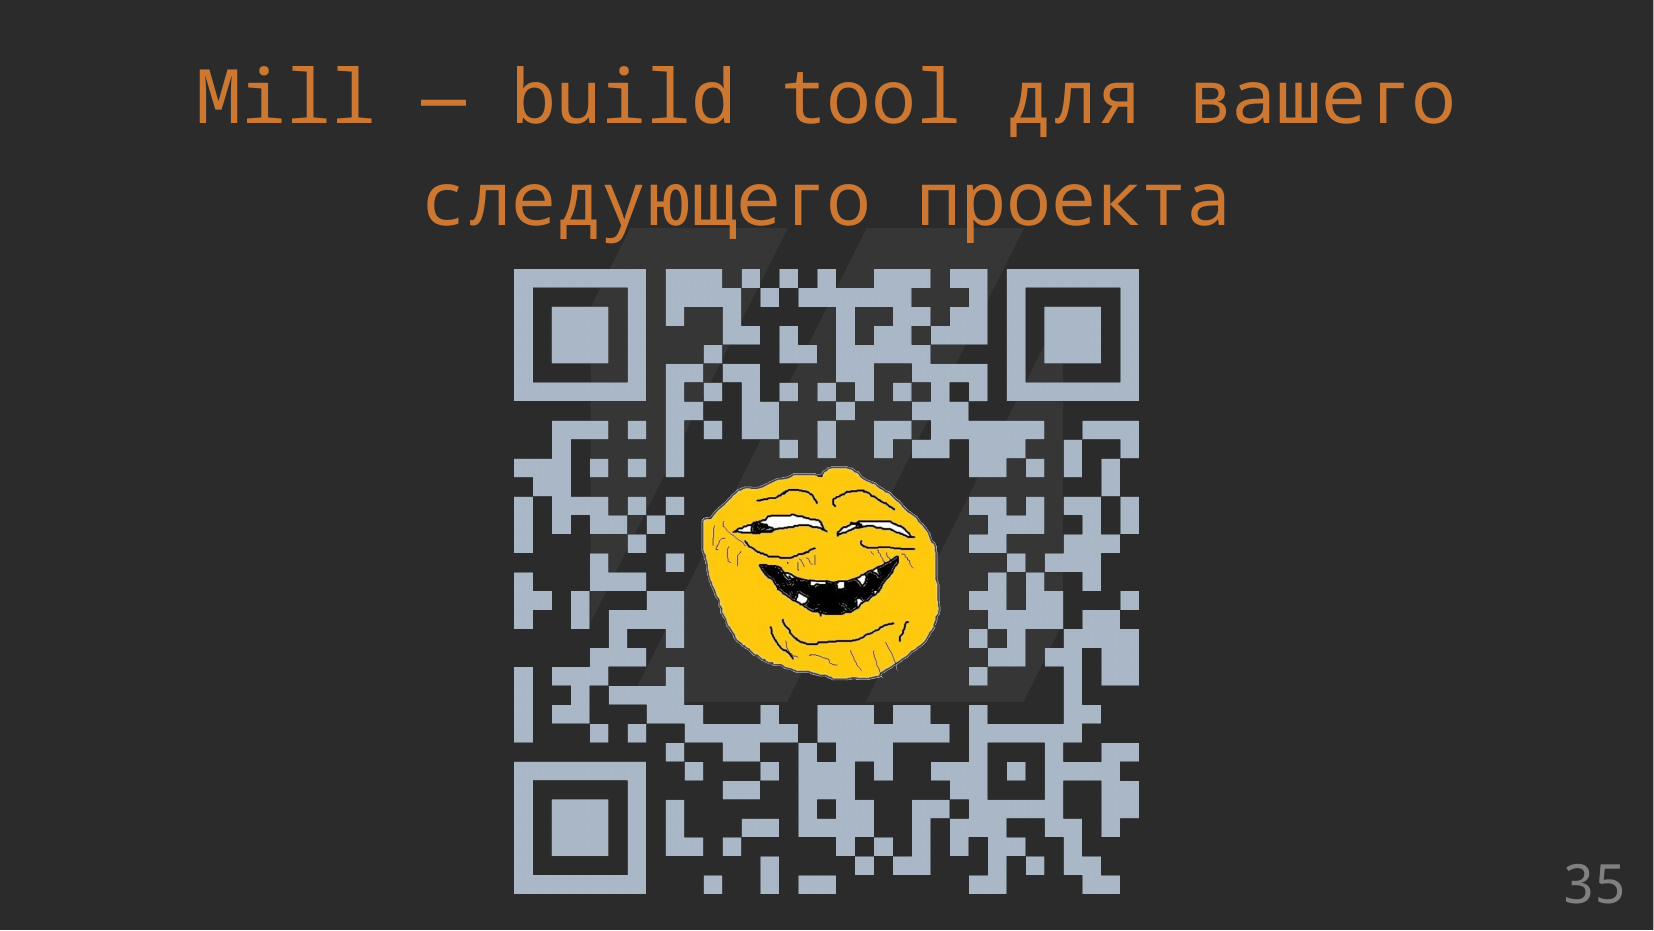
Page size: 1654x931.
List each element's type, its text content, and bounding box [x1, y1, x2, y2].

picture [457, 307, 1196, 931]
text_box Mill — build tool для вашего следующего проекта [23, 35, 1630, 307]
text_box 35 [1287, 838, 1642, 931]
